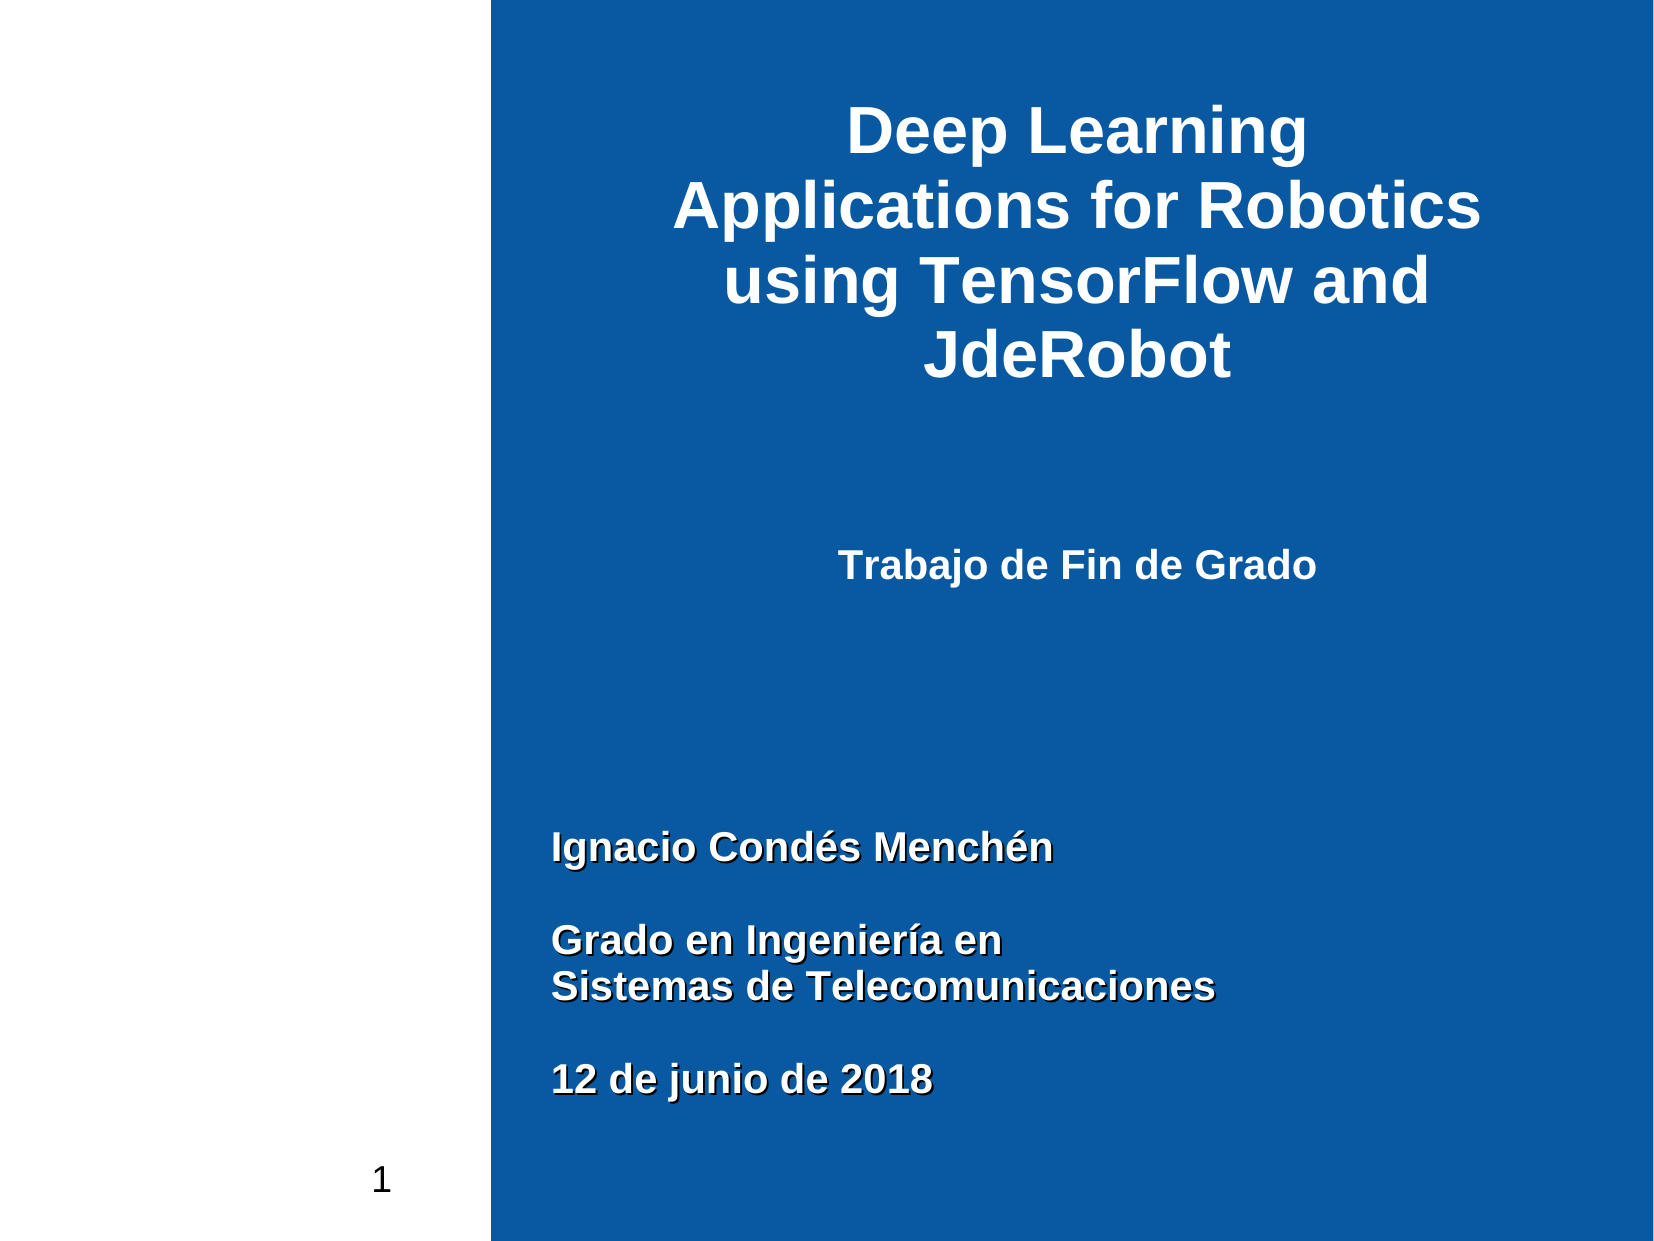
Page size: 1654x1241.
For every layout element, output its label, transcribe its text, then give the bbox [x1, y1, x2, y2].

text_box Ignacio Condés Menchén Grado en Ingeniería en Sistemas de Telecomunicaciones 12 de junio de 2018 [535, 816, 1359, 1209]
title Deep Learning Applications for Robotics using TensorFlow and JdeRobot [649, 70, 1506, 415]
subtitle Trabajo de Fin de Grado [649, 475, 1506, 656]
picture [491, 0, 1654, 1241]
